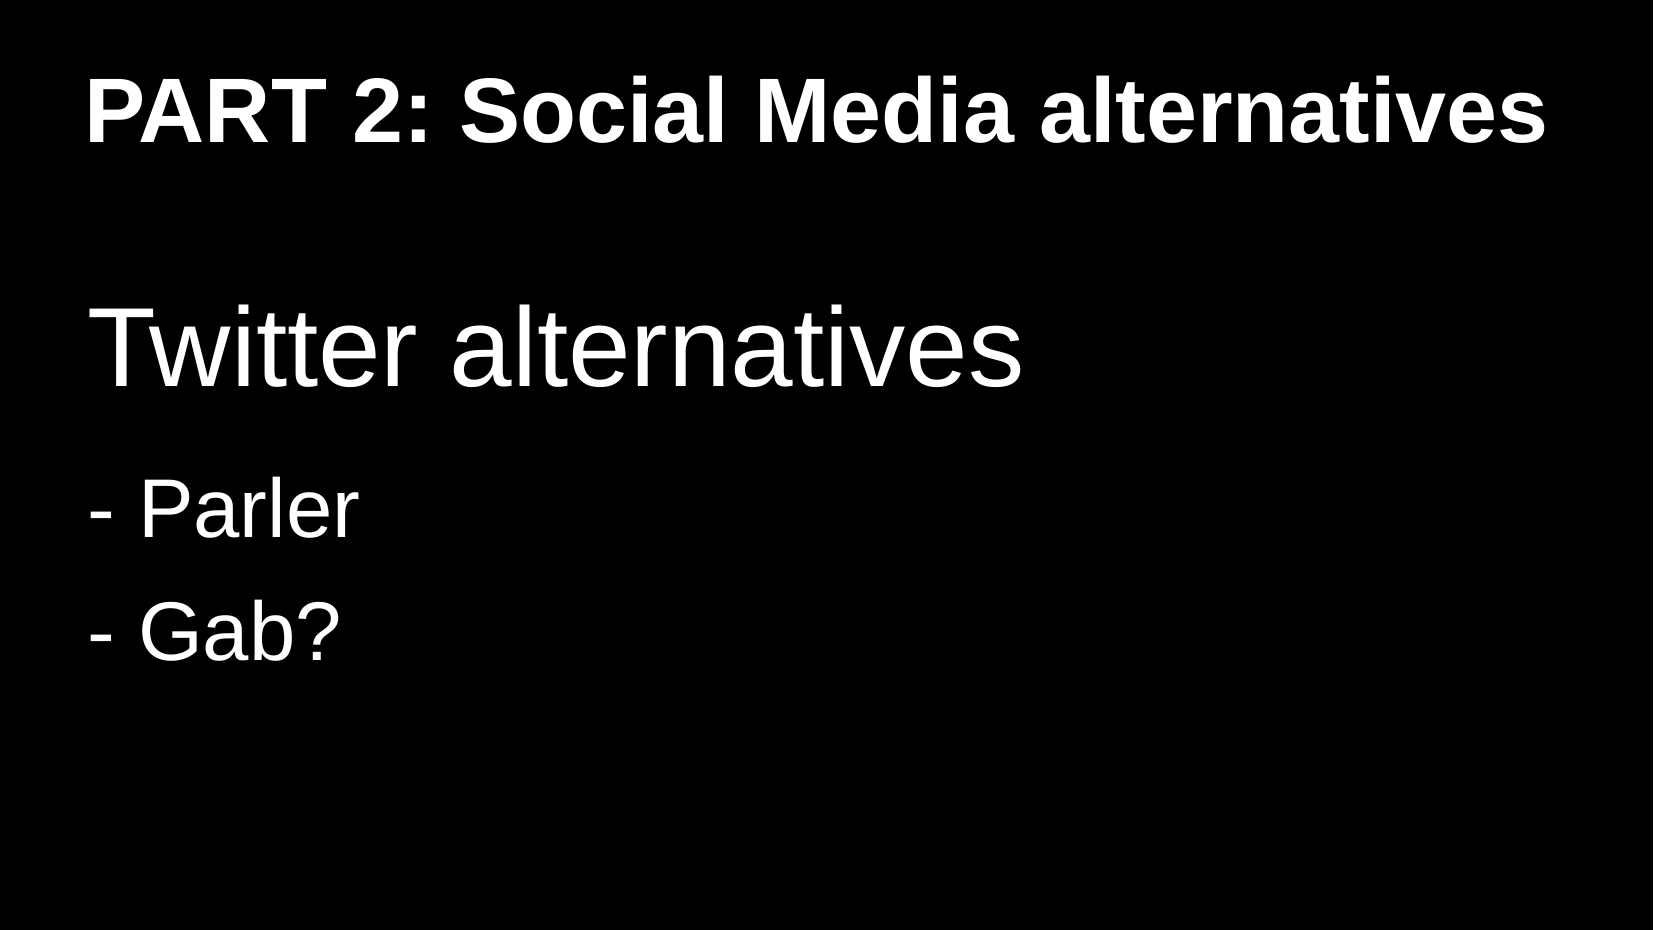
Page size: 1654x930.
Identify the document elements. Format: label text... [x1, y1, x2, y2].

list - Parler - Gab? [87, 462, 1573, 852]
title PART 2: Social Media alternatives [84, 56, 1561, 166]
list Twitter alternatives [87, 285, 1573, 447]
